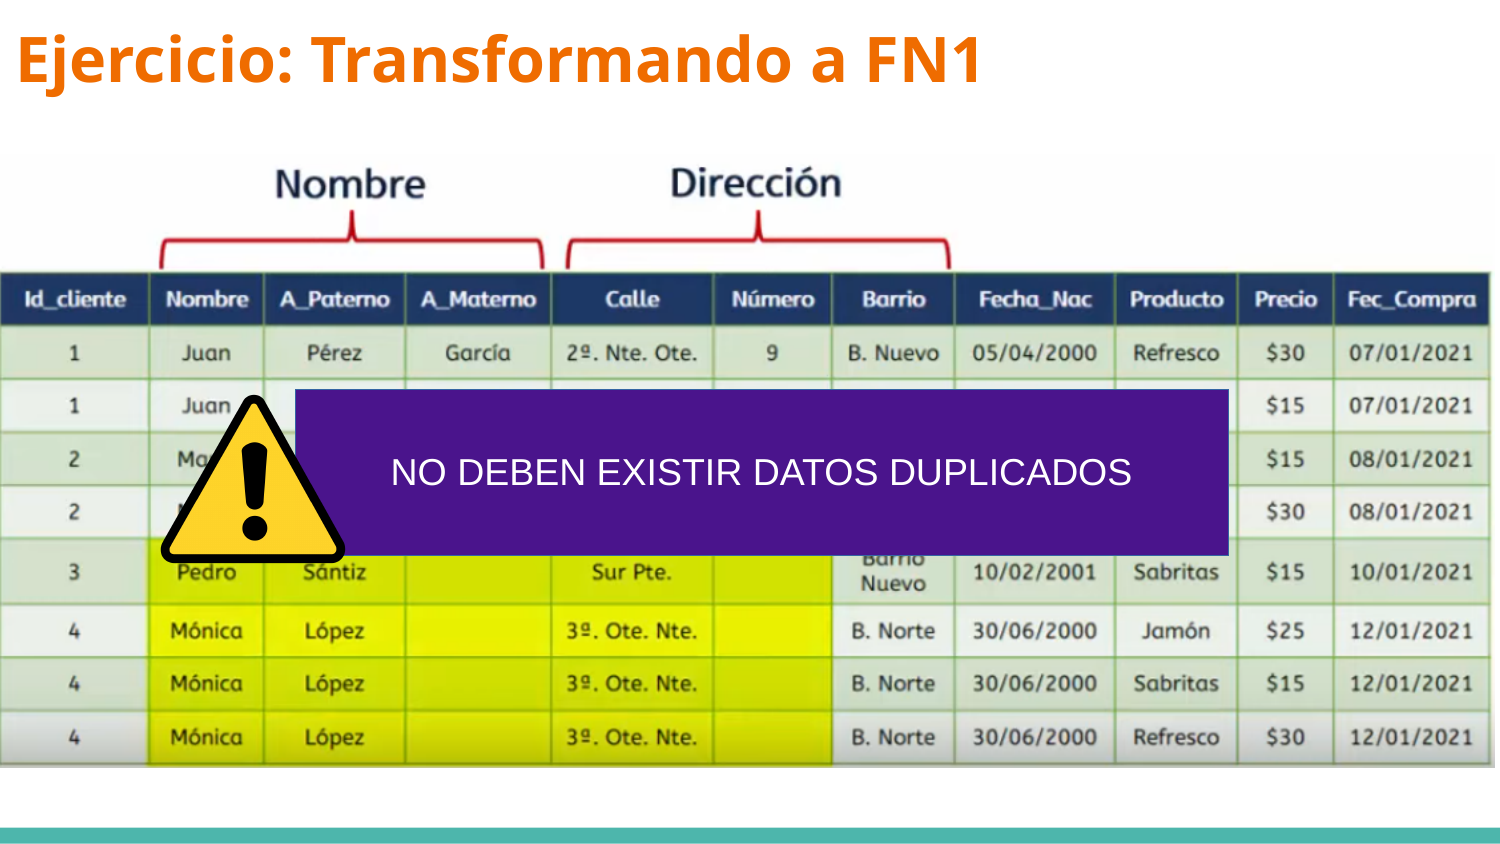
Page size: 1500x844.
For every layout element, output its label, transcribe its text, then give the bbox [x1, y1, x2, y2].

text_box NO DEBEN EXISTIR DATOS DUPLICADOS [367, 389, 1229, 556]
picture [0, 154, 1495, 768]
title Ejercicio: Transformando a FN1 [0, 0, 1398, 116]
